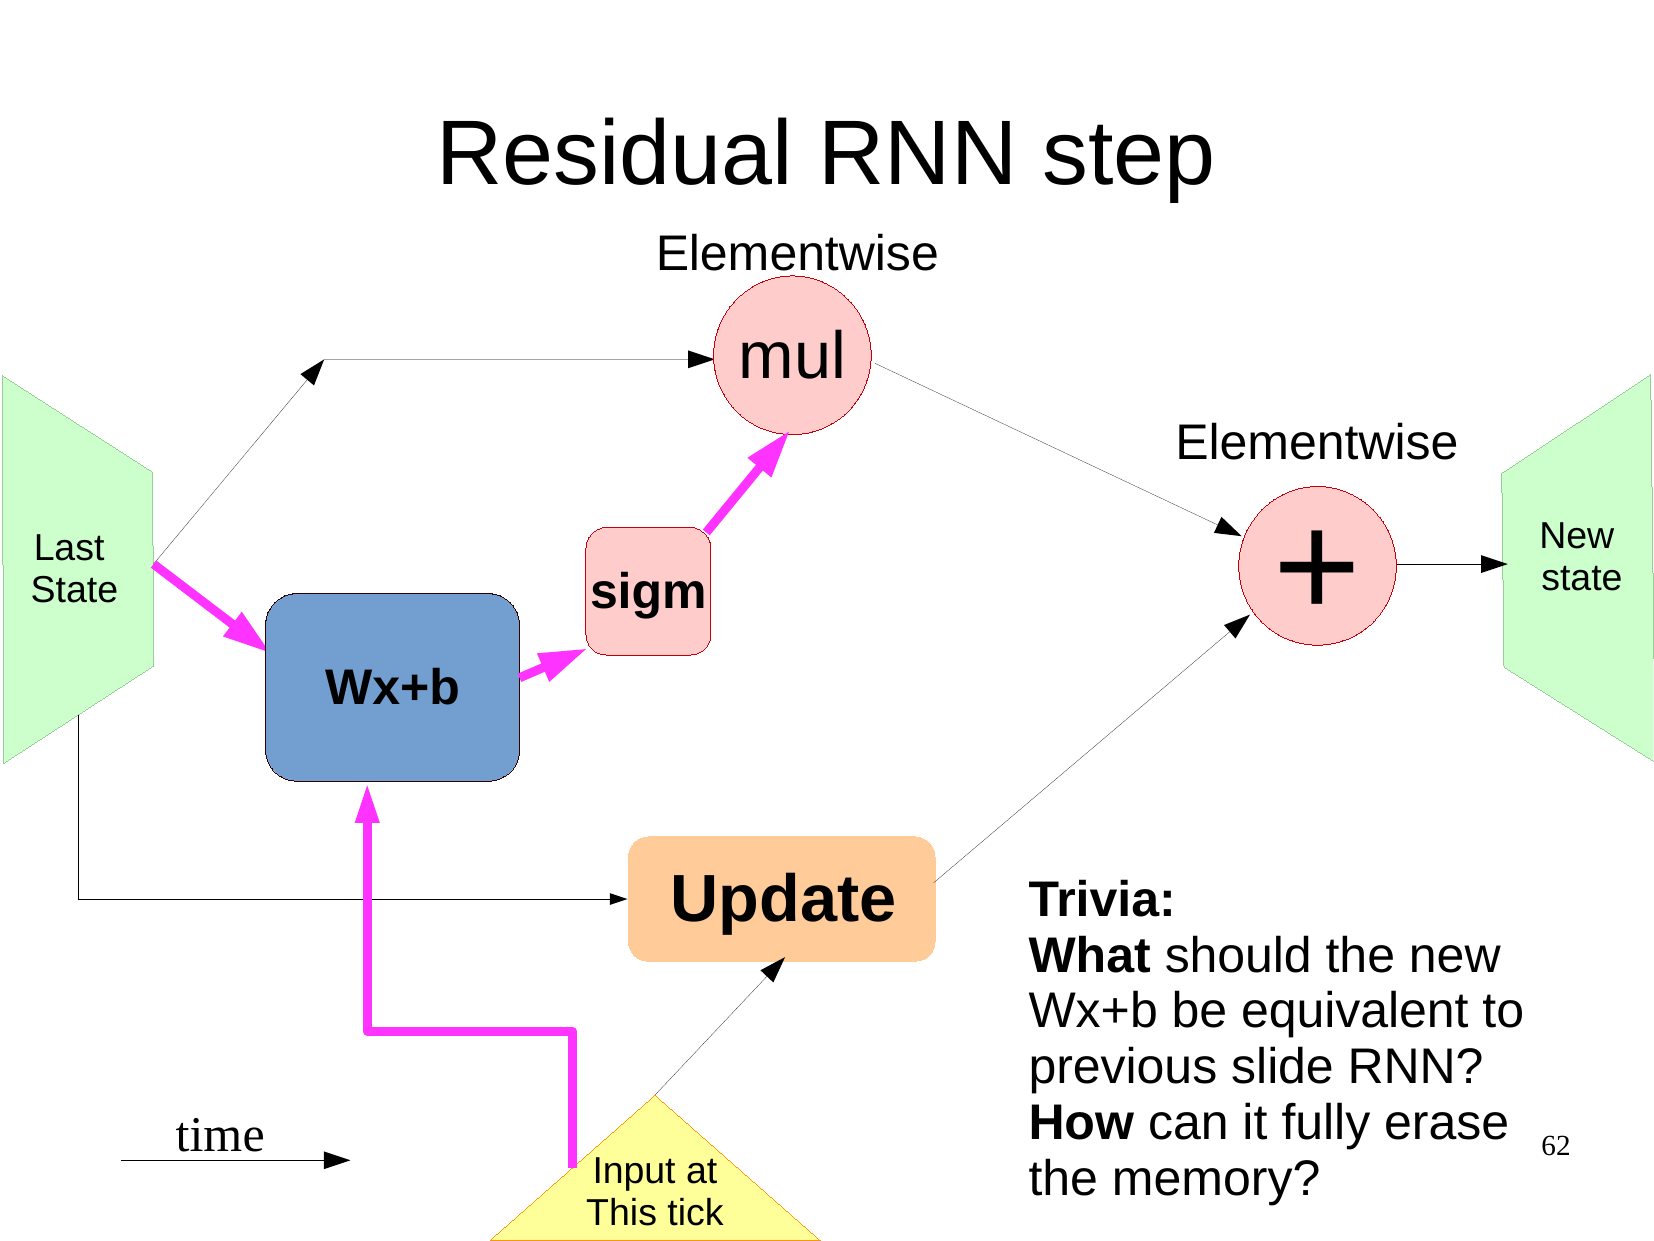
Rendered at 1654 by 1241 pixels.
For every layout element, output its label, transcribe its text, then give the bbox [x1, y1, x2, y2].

text_box Update [656, 853, 913, 944]
text_box Elementwise [640, 217, 954, 289]
text_box Last State [0, 519, 169, 661]
text_box Wx+b [265, 593, 520, 782]
text_box [627, 835, 937, 963]
text_box New state [1483, 507, 1654, 606]
text_box [1501, 374, 1653, 507]
text_box [2, 375, 153, 519]
text_box Elementwise [1160, 406, 1474, 478]
text_box Input at This tick [490, 1095, 821, 1241]
text_box [3, 661, 154, 764]
text_box + [1238, 486, 1397, 646]
text_box [1503, 606, 1654, 762]
text_box mul [713, 289, 872, 435]
text_box Trivia: What should the new Wx+b be equivalent to previous slide RNN? How can it fully erase the memory? [1013, 863, 1552, 1217]
text_box sigm [585, 527, 711, 656]
text_box Last State [158, 547, 169, 569]
title Residual RNN step [82, 49, 1571, 257]
text_box time [160, 1107, 280, 1164]
